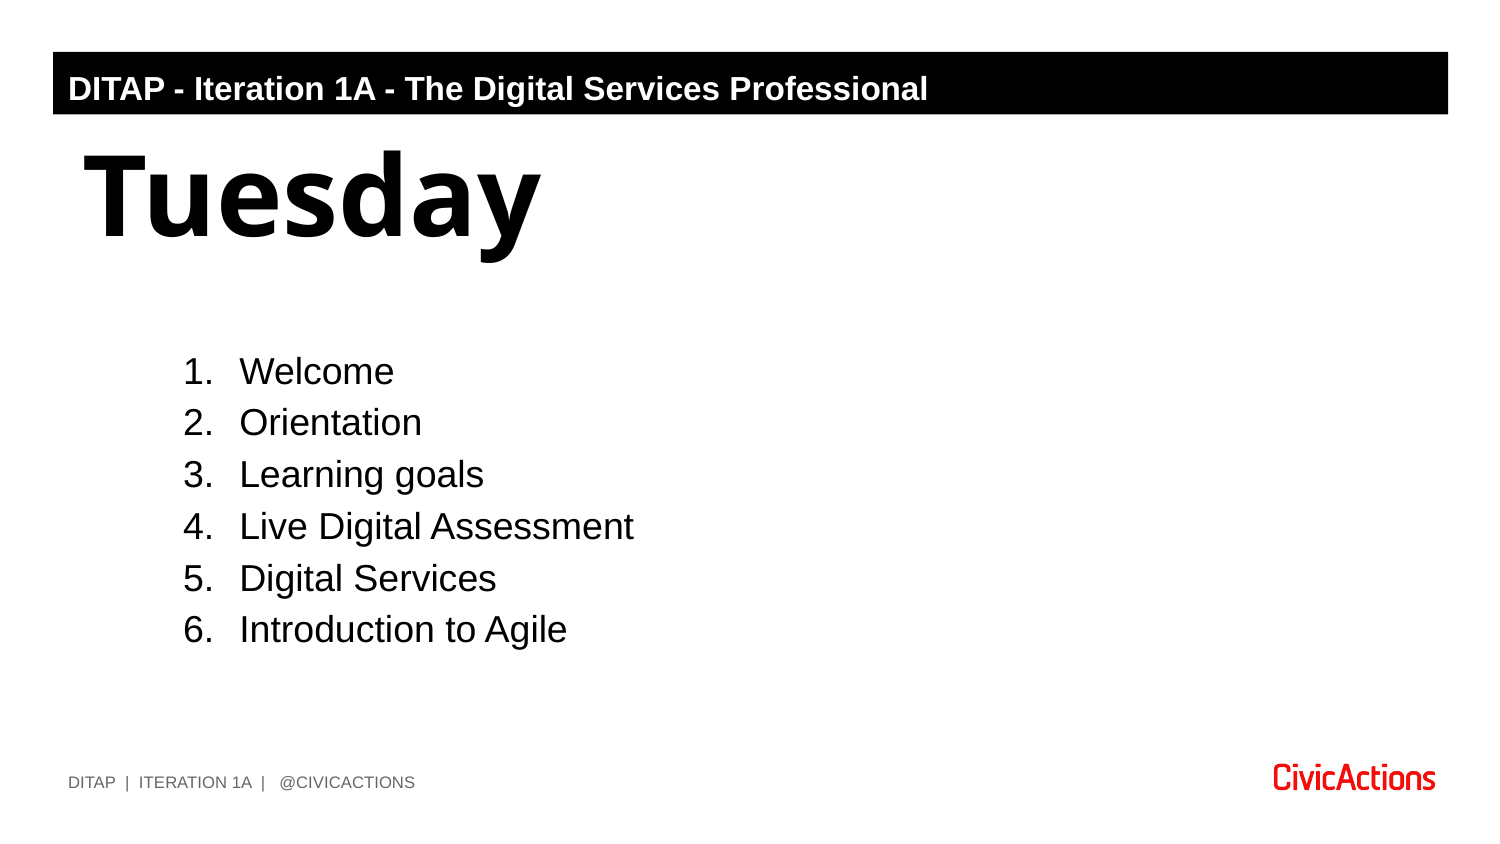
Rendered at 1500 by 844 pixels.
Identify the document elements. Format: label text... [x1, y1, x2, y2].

list Welcome Orientation Learning goals Live Digital Assessment Digital Services Introduction to Agile [154, 330, 1362, 428]
picture [1271, 758, 1438, 795]
title Tuesday [73, 114, 1354, 291]
title DITAP - Iteration 1A - The Digital Services Professional [53, 51, 1449, 115]
